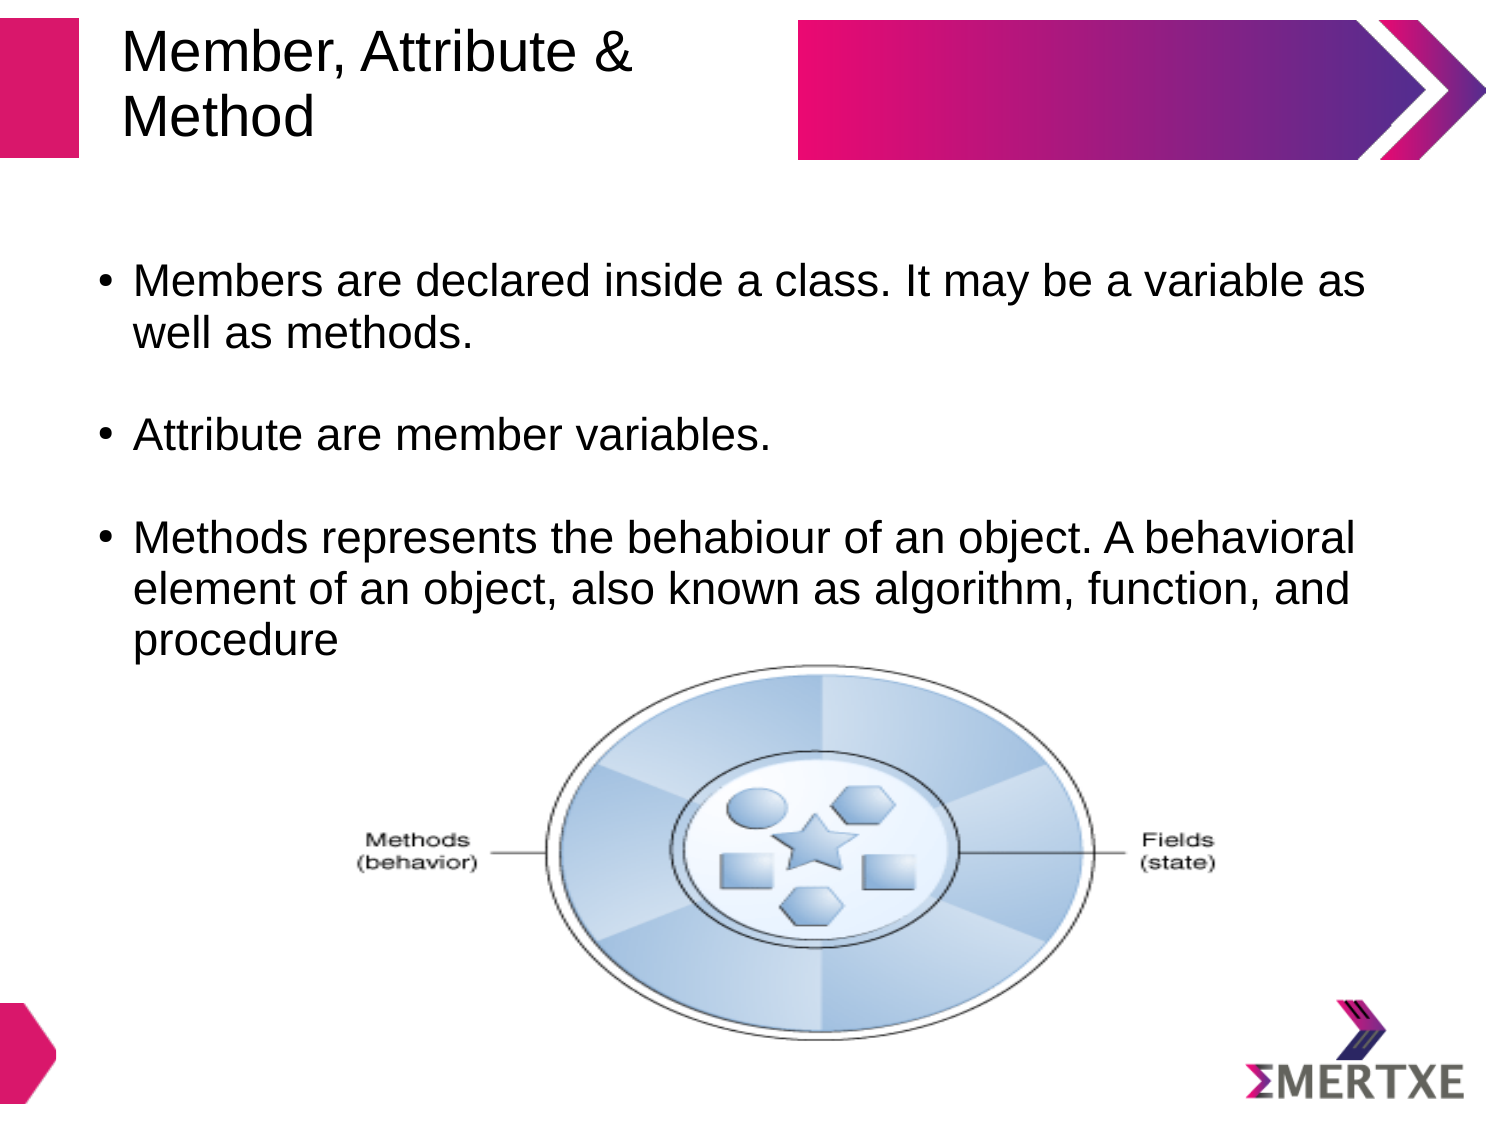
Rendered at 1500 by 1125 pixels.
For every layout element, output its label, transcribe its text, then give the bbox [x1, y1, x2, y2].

text_box Members are declared inside a class. It may be a variable as well as methods. Attribute are member variables. Methods represents the behabiour of an object. A behavioral element of an object, also known as algorithm, function, and procedure [82, 248, 1441, 799]
picture [342, 657, 1229, 1052]
text_box Member, Attribute & Method [106, 11, 733, 158]
picture [798, 20, 1486, 160]
picture [1245, 996, 1465, 1099]
